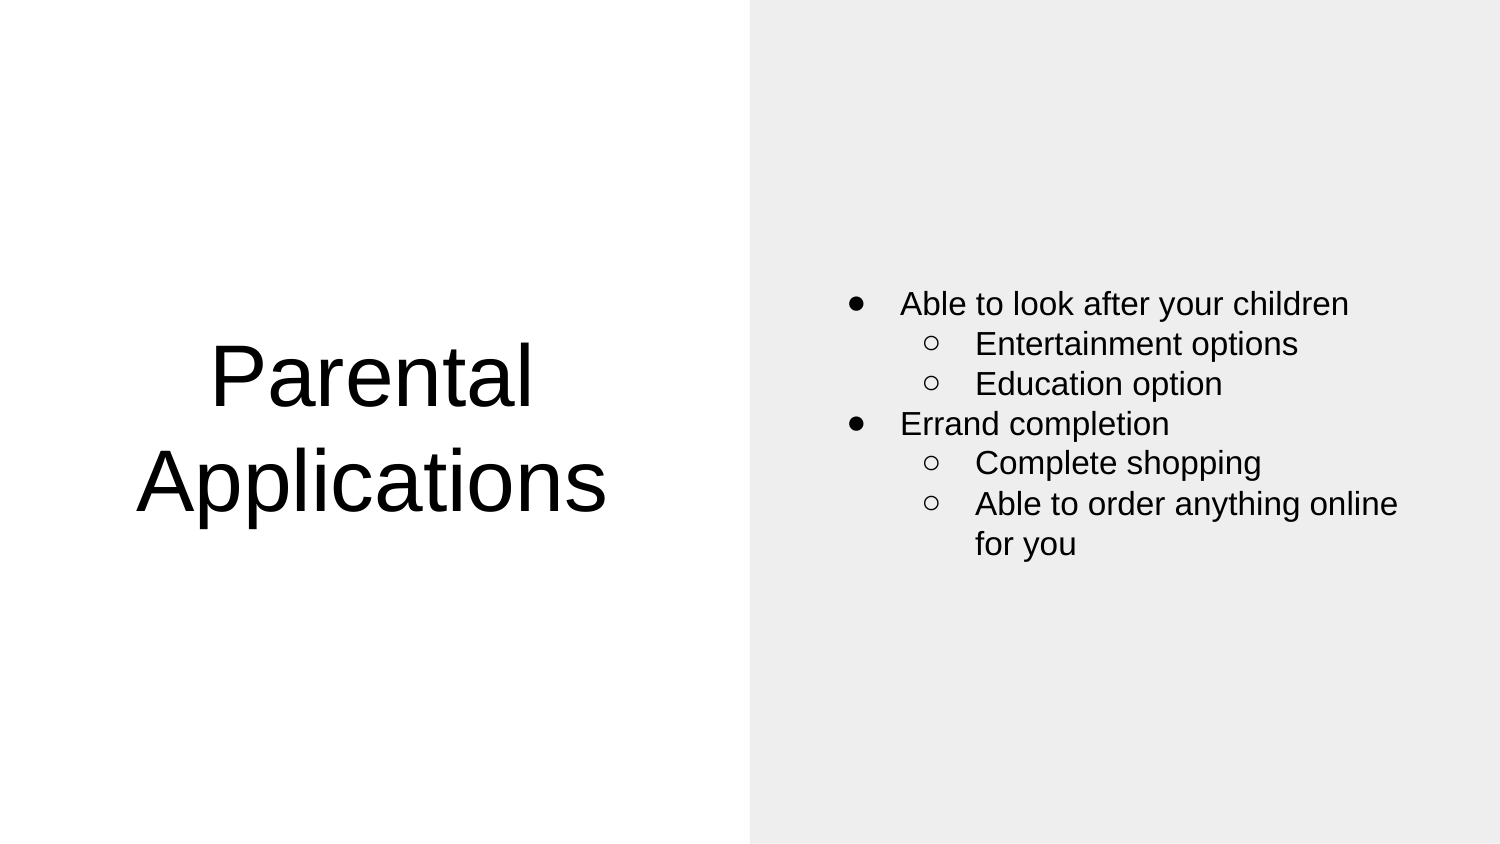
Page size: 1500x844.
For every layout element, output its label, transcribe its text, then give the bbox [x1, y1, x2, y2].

list Able to look after your children Entertainment options Education option Errand completion Complete shopping Able to order anything online for you [810, 118, 1440, 725]
title Parental Applications [40, 300, 705, 544]
